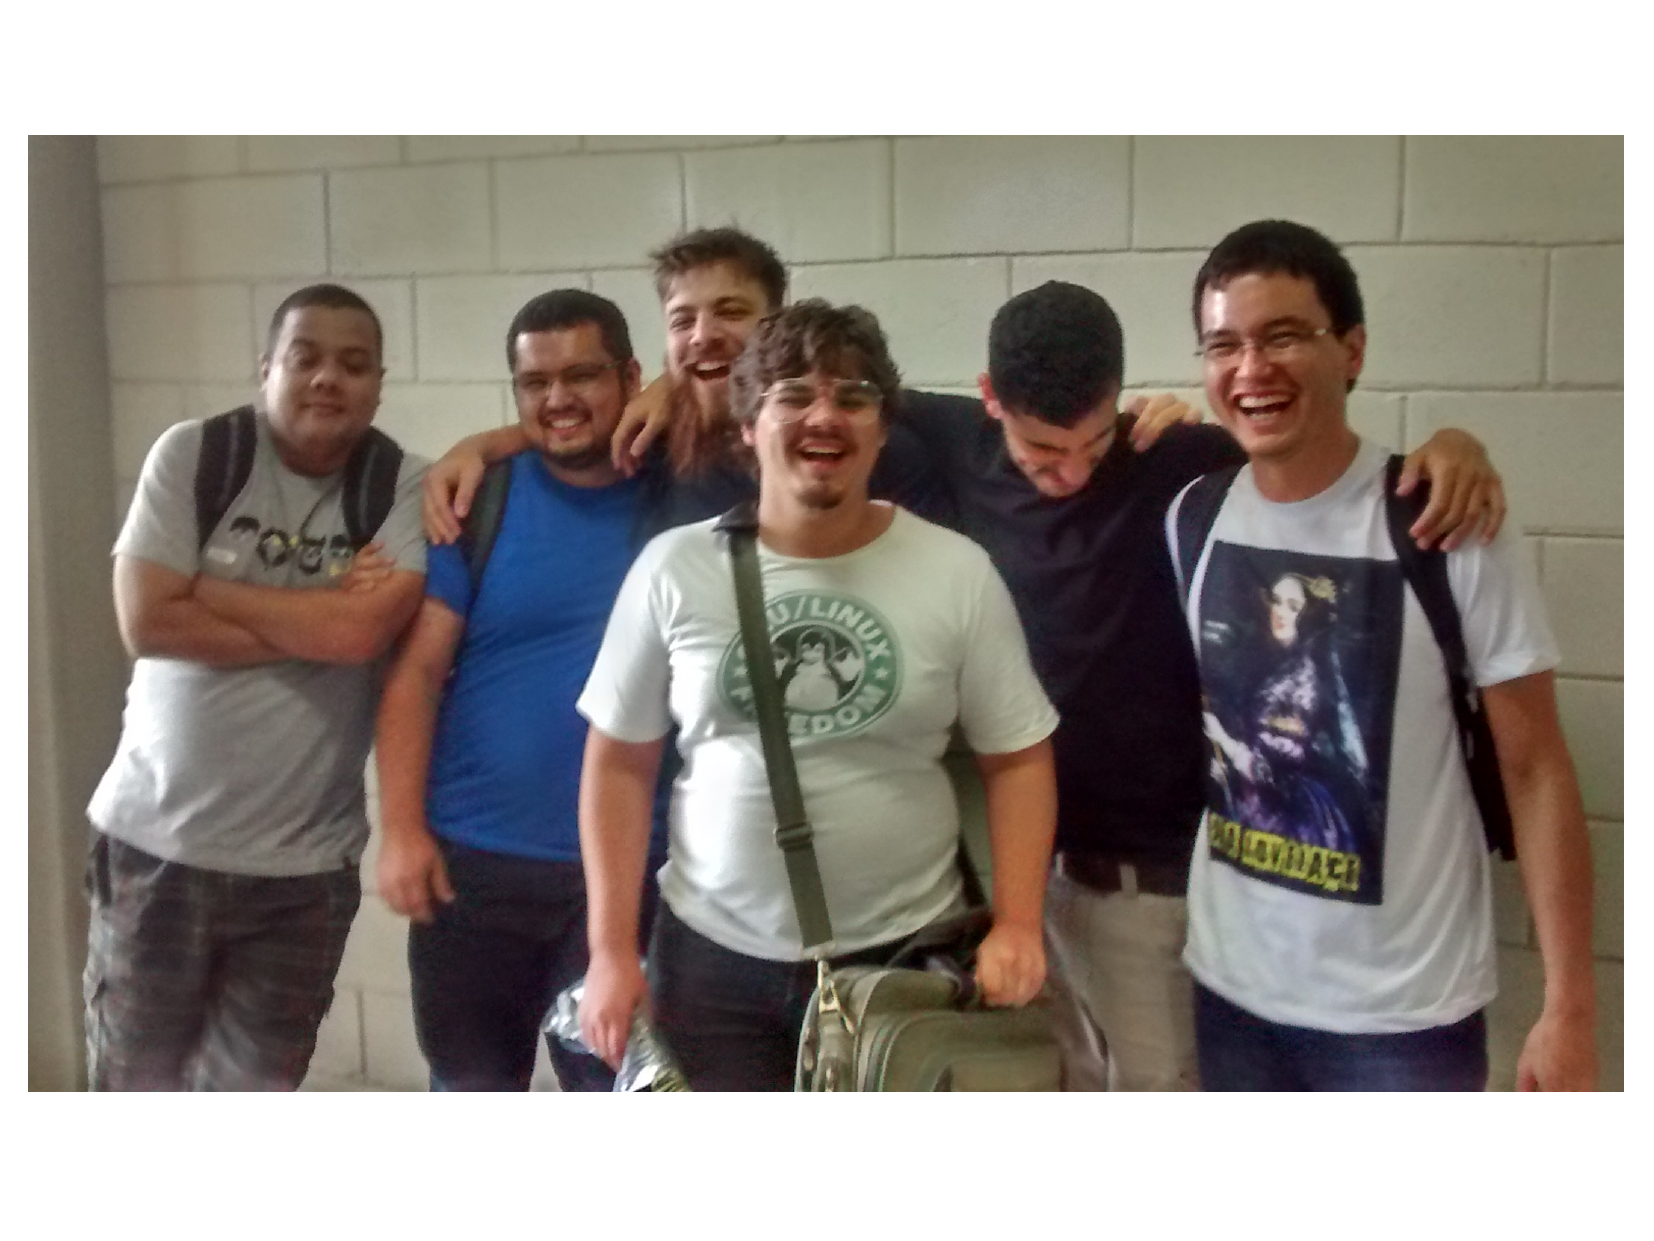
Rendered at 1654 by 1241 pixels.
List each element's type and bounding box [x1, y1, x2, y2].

picture [28, 135, 1624, 1092]
